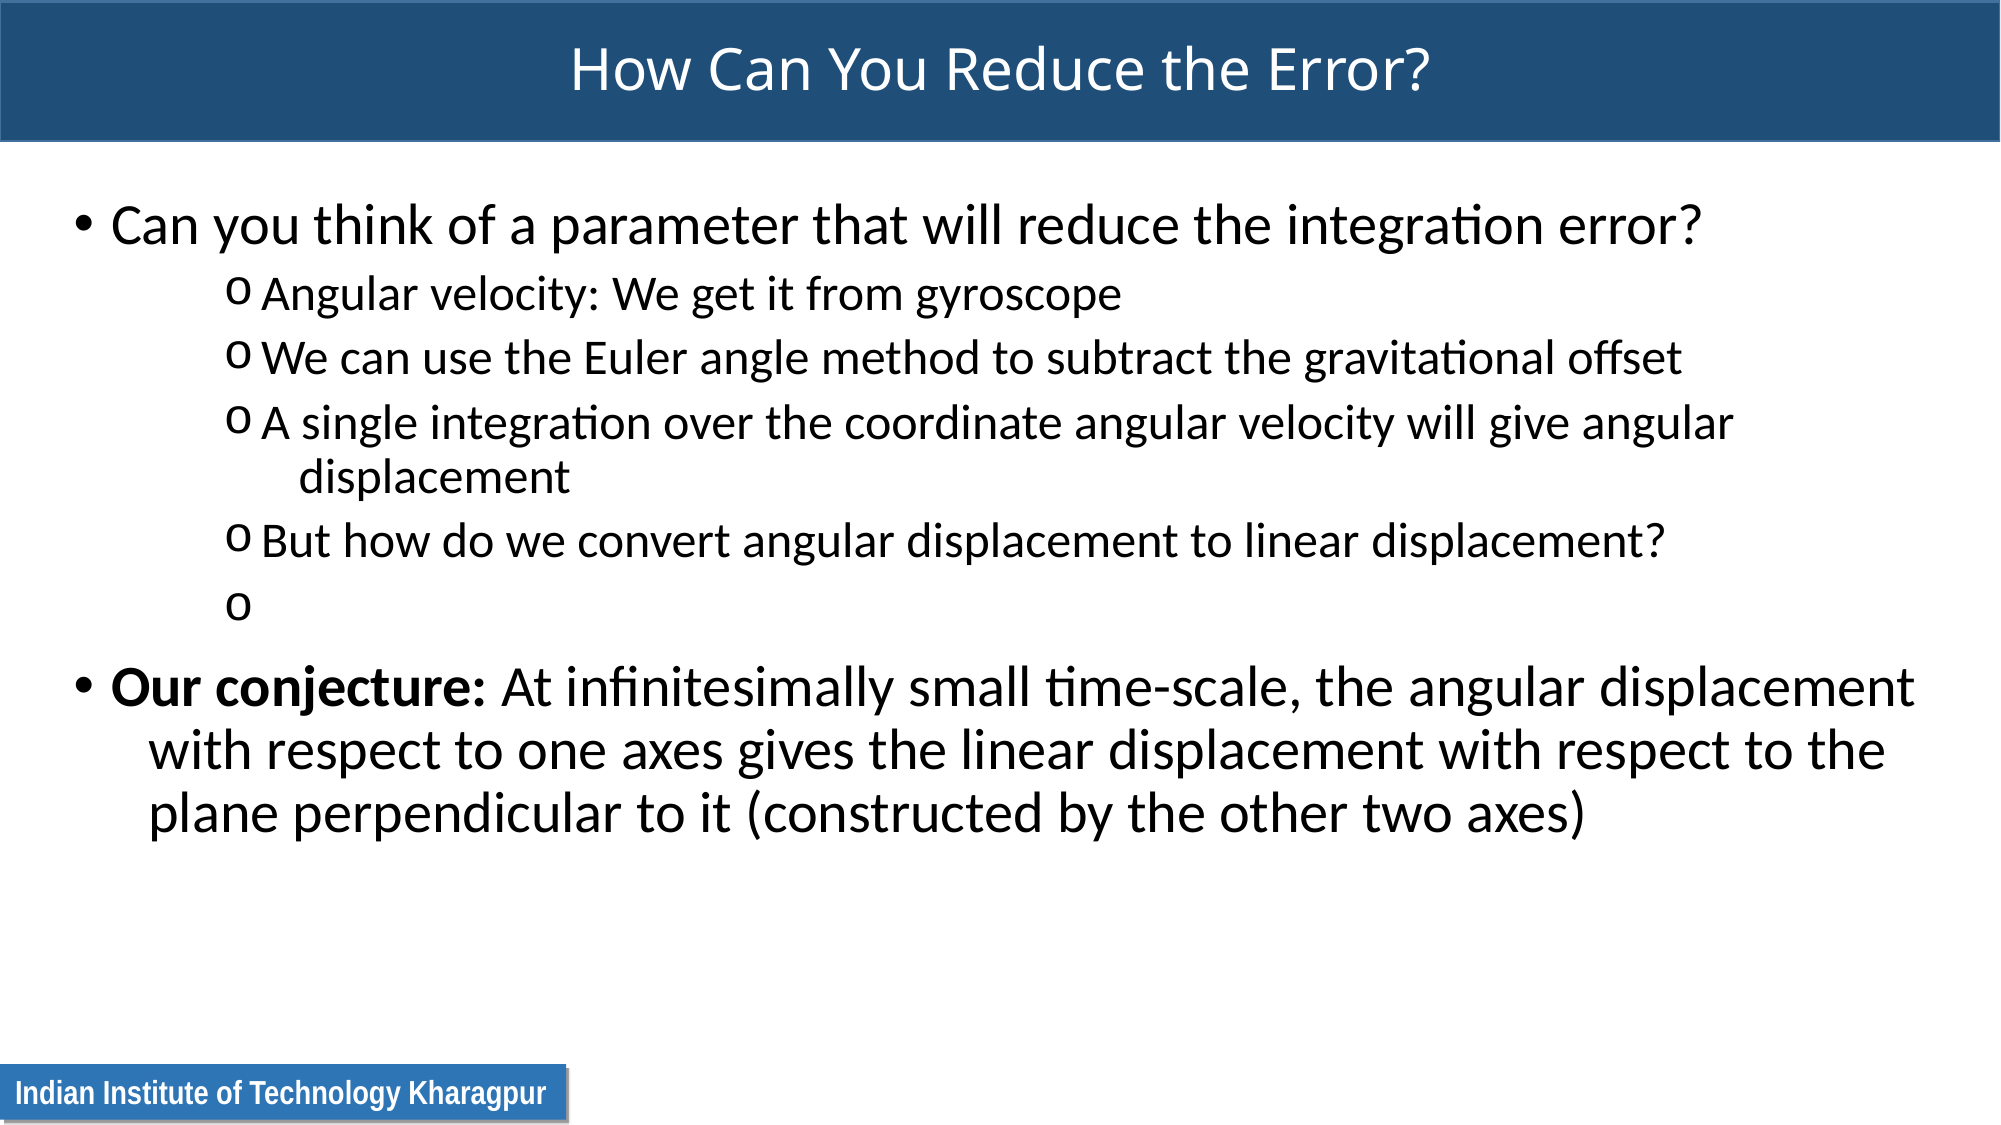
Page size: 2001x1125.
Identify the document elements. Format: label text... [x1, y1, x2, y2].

title How Can You Reduce the Error? [0, 1, 2000, 141]
list Can you think of a parameter that will reduce the integration error? Angular velocity: We get it from gyroscope We can use the Euler angle method to subtract the gravitational offset A single integration over the coordinate angular velocity will give angular displacement But how do we convert angular displacement to linear displacement? Our conjecture: At infinitesimally small time-scale, the angular displacement with respect to one axes gives the linear displacement with respect to the plane perpendicular to it (constructed by the other two axes) [58, 186, 1954, 1065]
